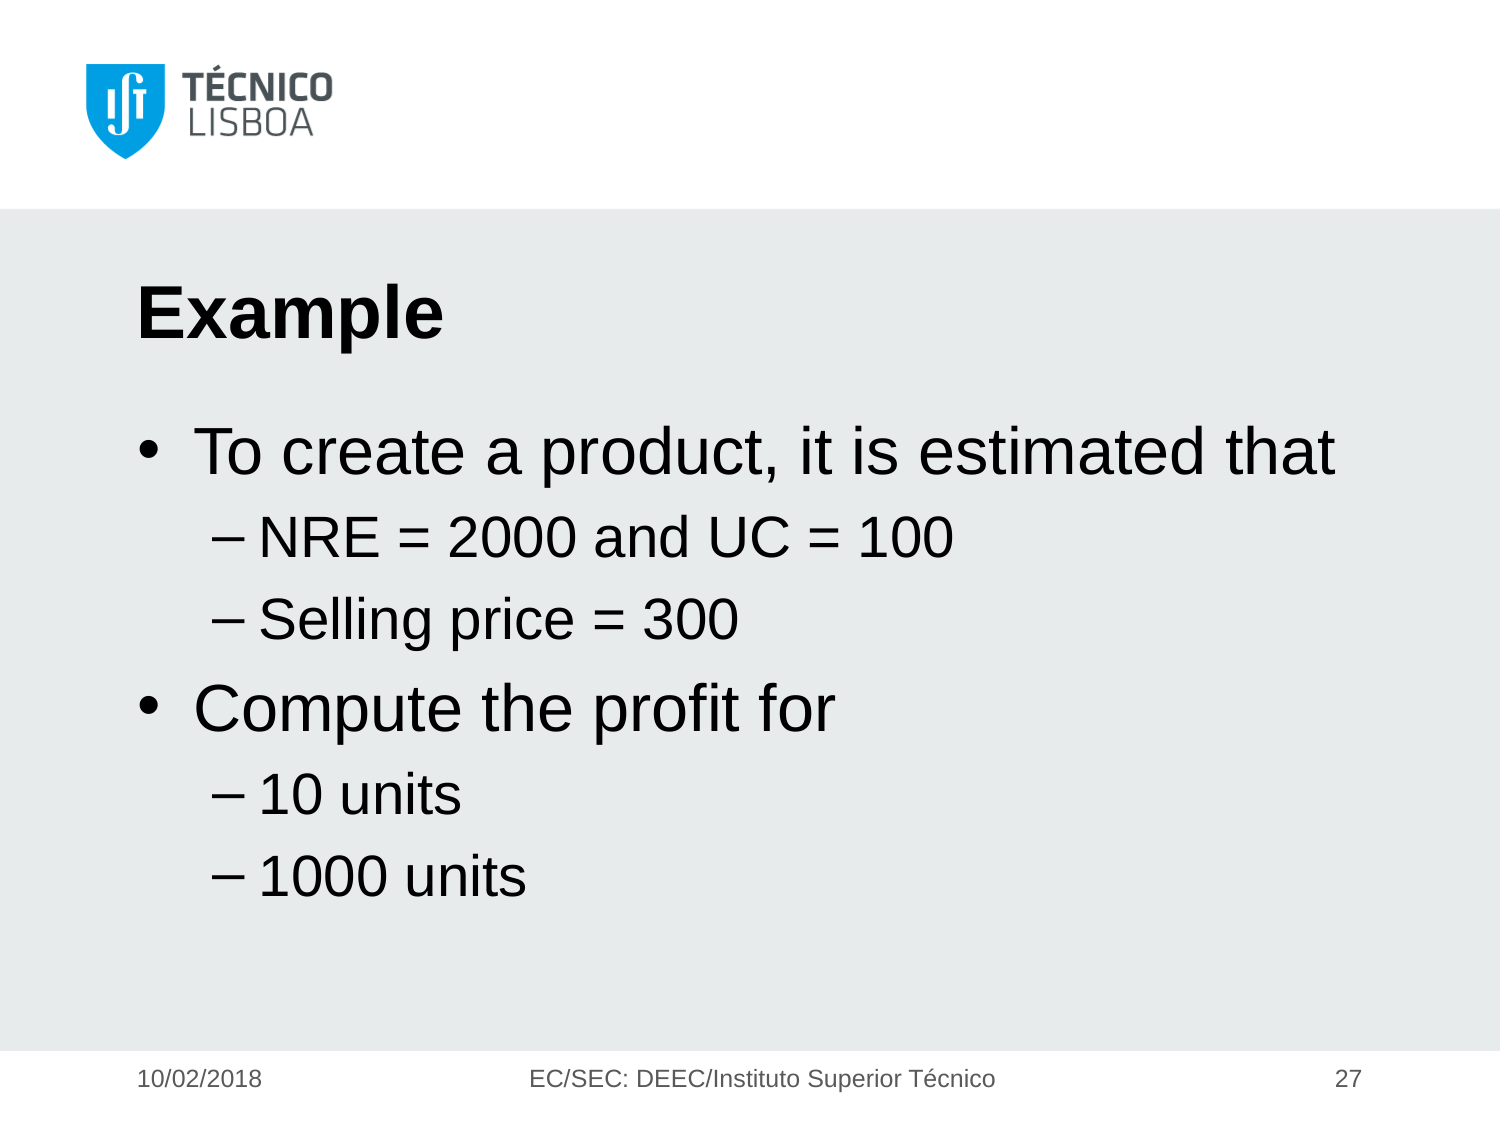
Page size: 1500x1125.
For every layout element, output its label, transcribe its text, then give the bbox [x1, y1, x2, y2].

list To create a product, it is estimated that NRE = 2000 and UC = 100 Selling price = 300 Compute the profit for 10 units 1000 units [121, 400, 1378, 1005]
title Example [121, 237, 1378, 381]
slide_number <number> [1077, 1052, 1378, 1103]
picture [0, 0, 1500, 1125]
slide_number 10/02/2018 [121, 1052, 425, 1103]
footer EC/SEC: DEEC/Instituto Superior Técnico [512, 1052, 1021, 1103]
